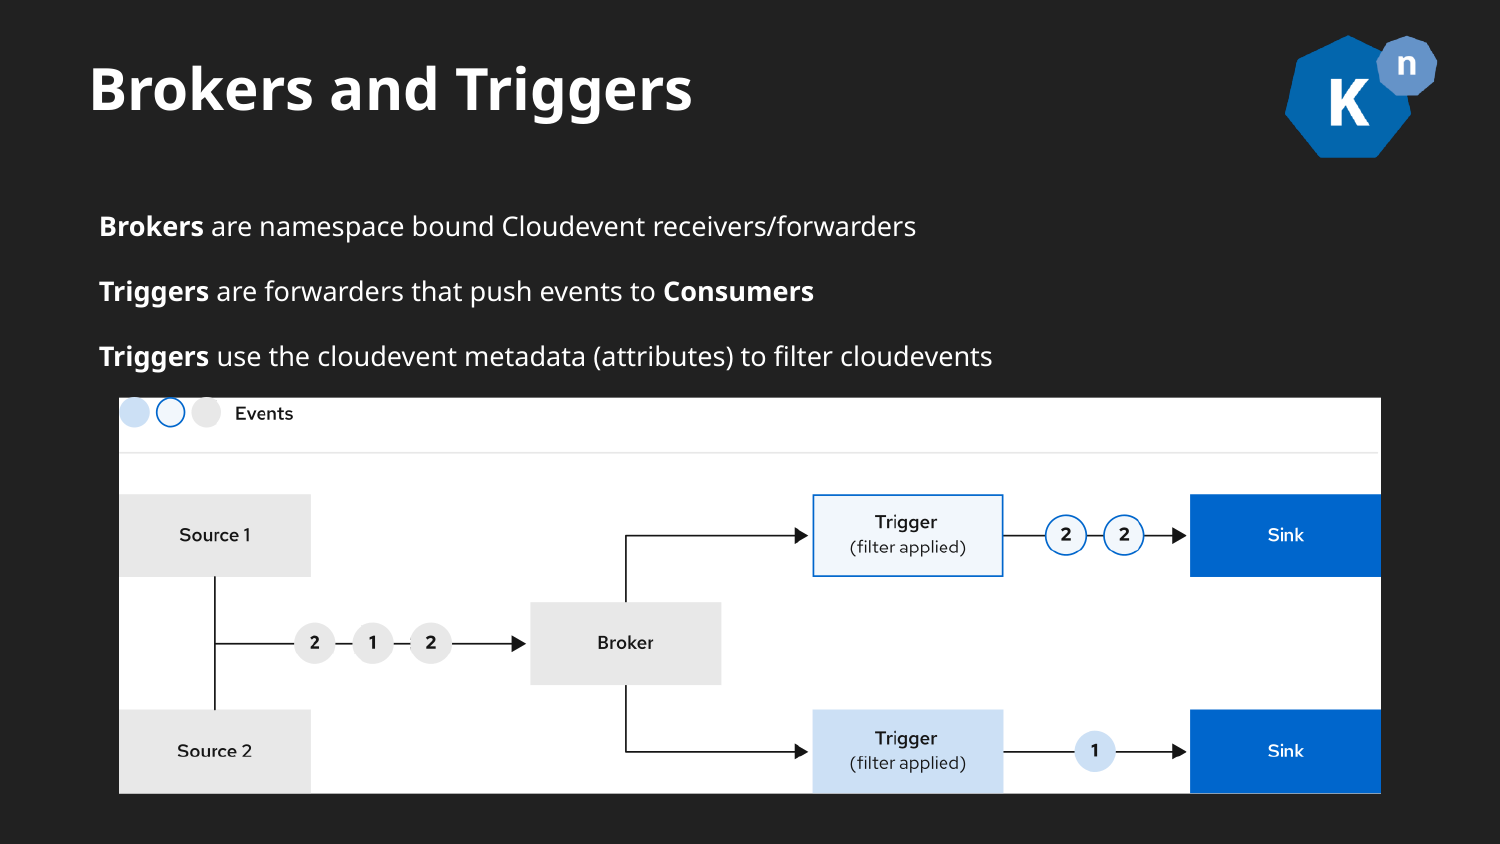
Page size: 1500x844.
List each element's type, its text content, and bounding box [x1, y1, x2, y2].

picture [119, 397, 1381, 794]
text_box Brokers are namespace bound Cloudevent receivers/forwarders Triggers are forwarders that push events to Consumers Triggers use the cloudevent metadata (attributes) to filter cloudevents [84, 194, 1419, 388]
text_box Brokers and Triggers [73, 45, 833, 139]
picture [1274, 7, 1445, 177]
